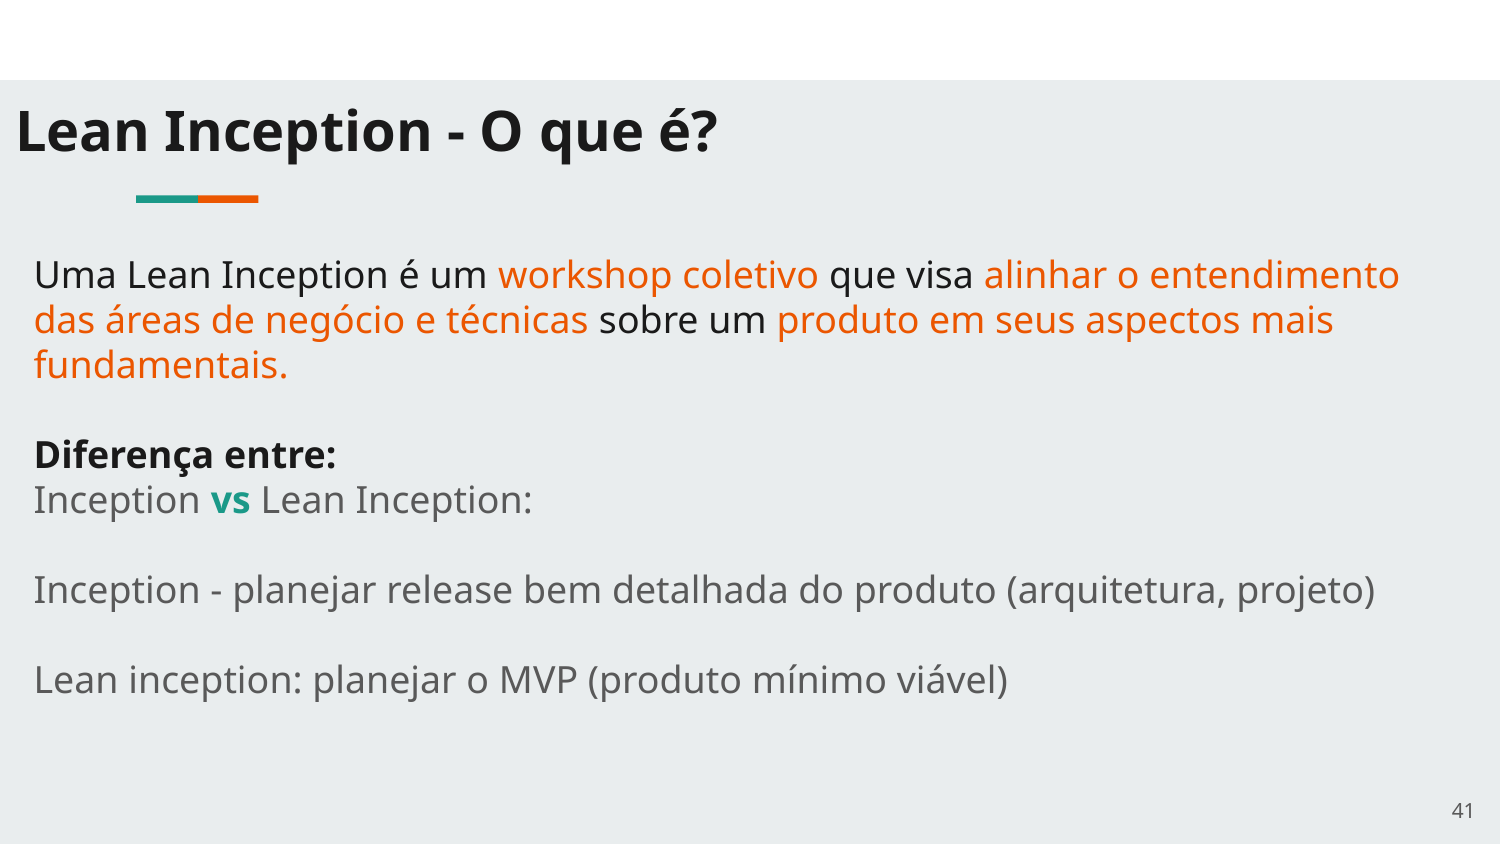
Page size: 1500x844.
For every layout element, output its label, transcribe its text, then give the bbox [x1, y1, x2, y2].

slide_number <number> [1400, 779, 1491, 844]
title Lean Inception - O que é? [0, 80, 1101, 181]
subtitle Uma Lean Inception é um workshop coletivo que visa alinhar o entendimento das áreas de negócio e técnicas sobre um produto em seus aspectos mais fundamentais. Diferença entre: Inception vs Lean Inception: Inception - planejar release bem detalhada do produto (arquitetura, projeto) Lean inception: planejar o MVP (produto mínimo viável) [18, 235, 1466, 787]
